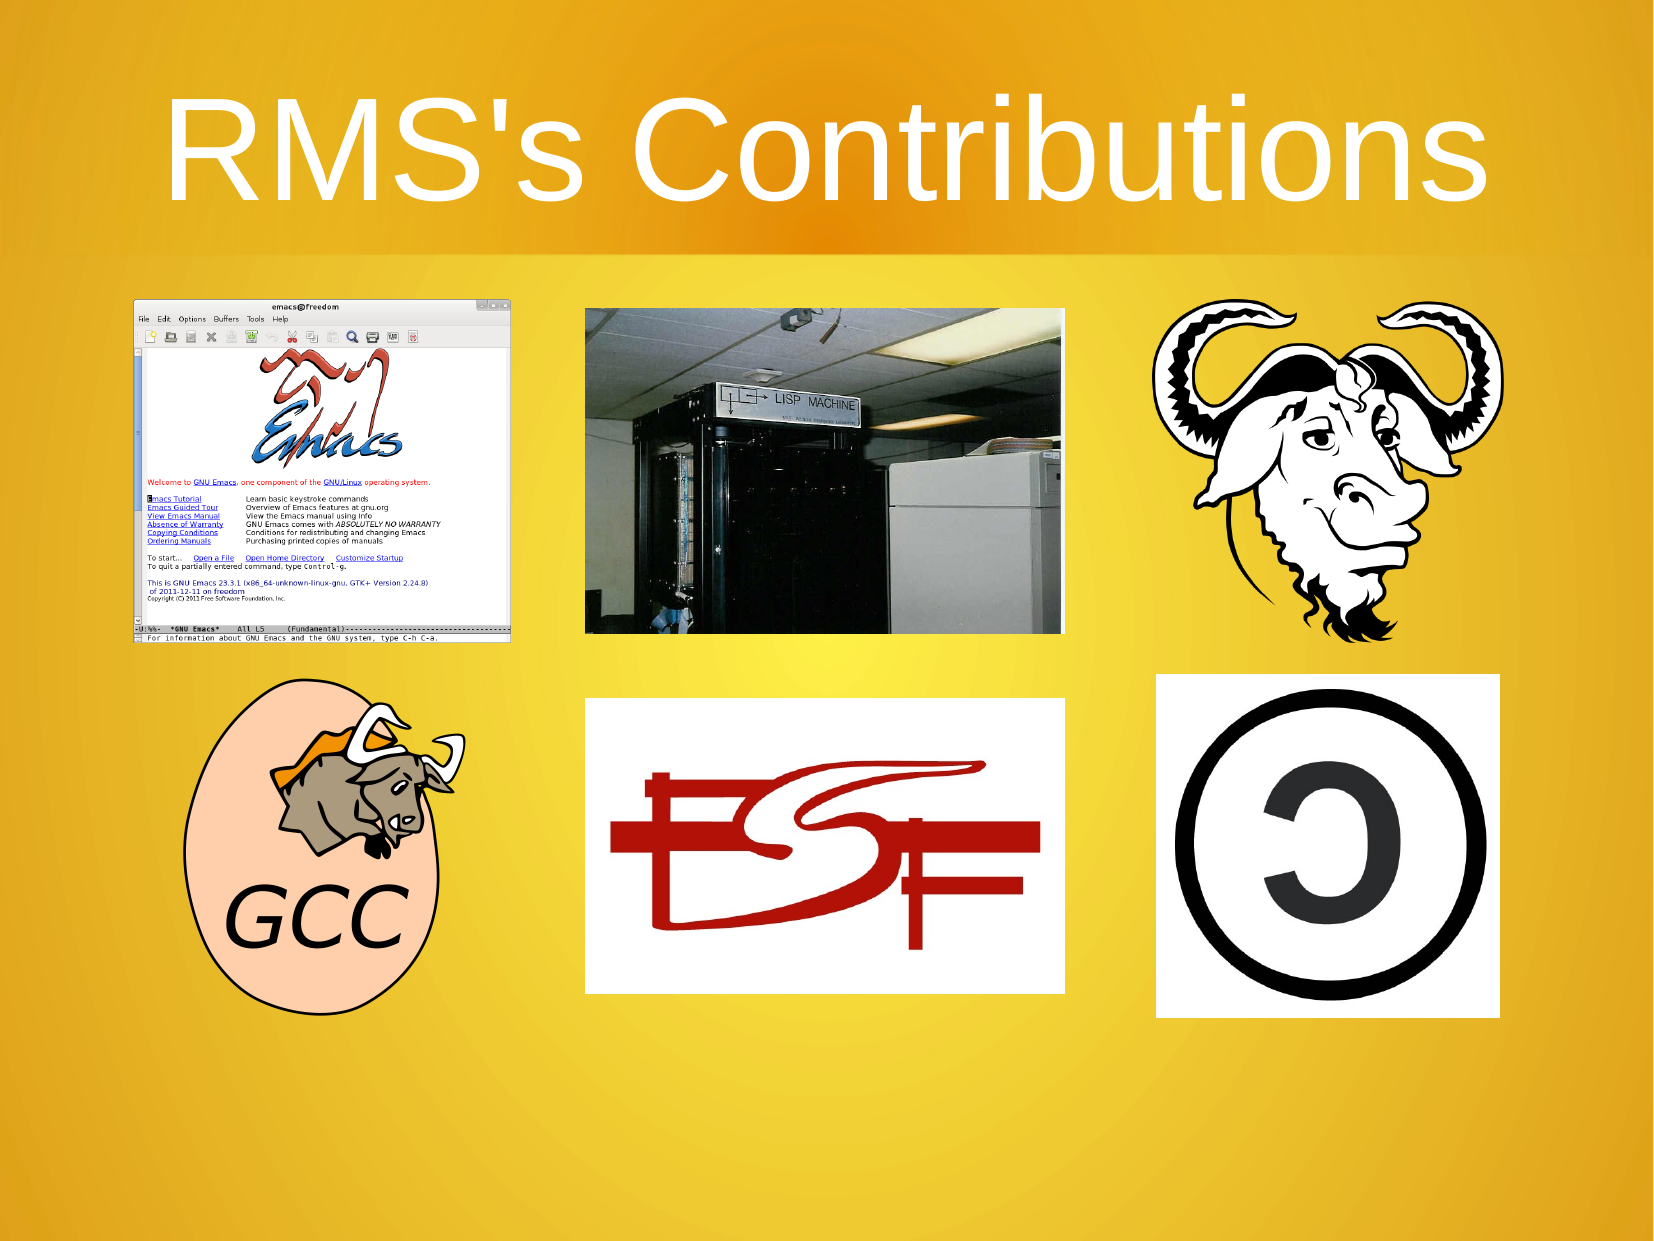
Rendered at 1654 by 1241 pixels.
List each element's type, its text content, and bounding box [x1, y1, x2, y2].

title RMS's Contributions [82, 47, 1571, 252]
picture [0, 0, 1654, 1241]
